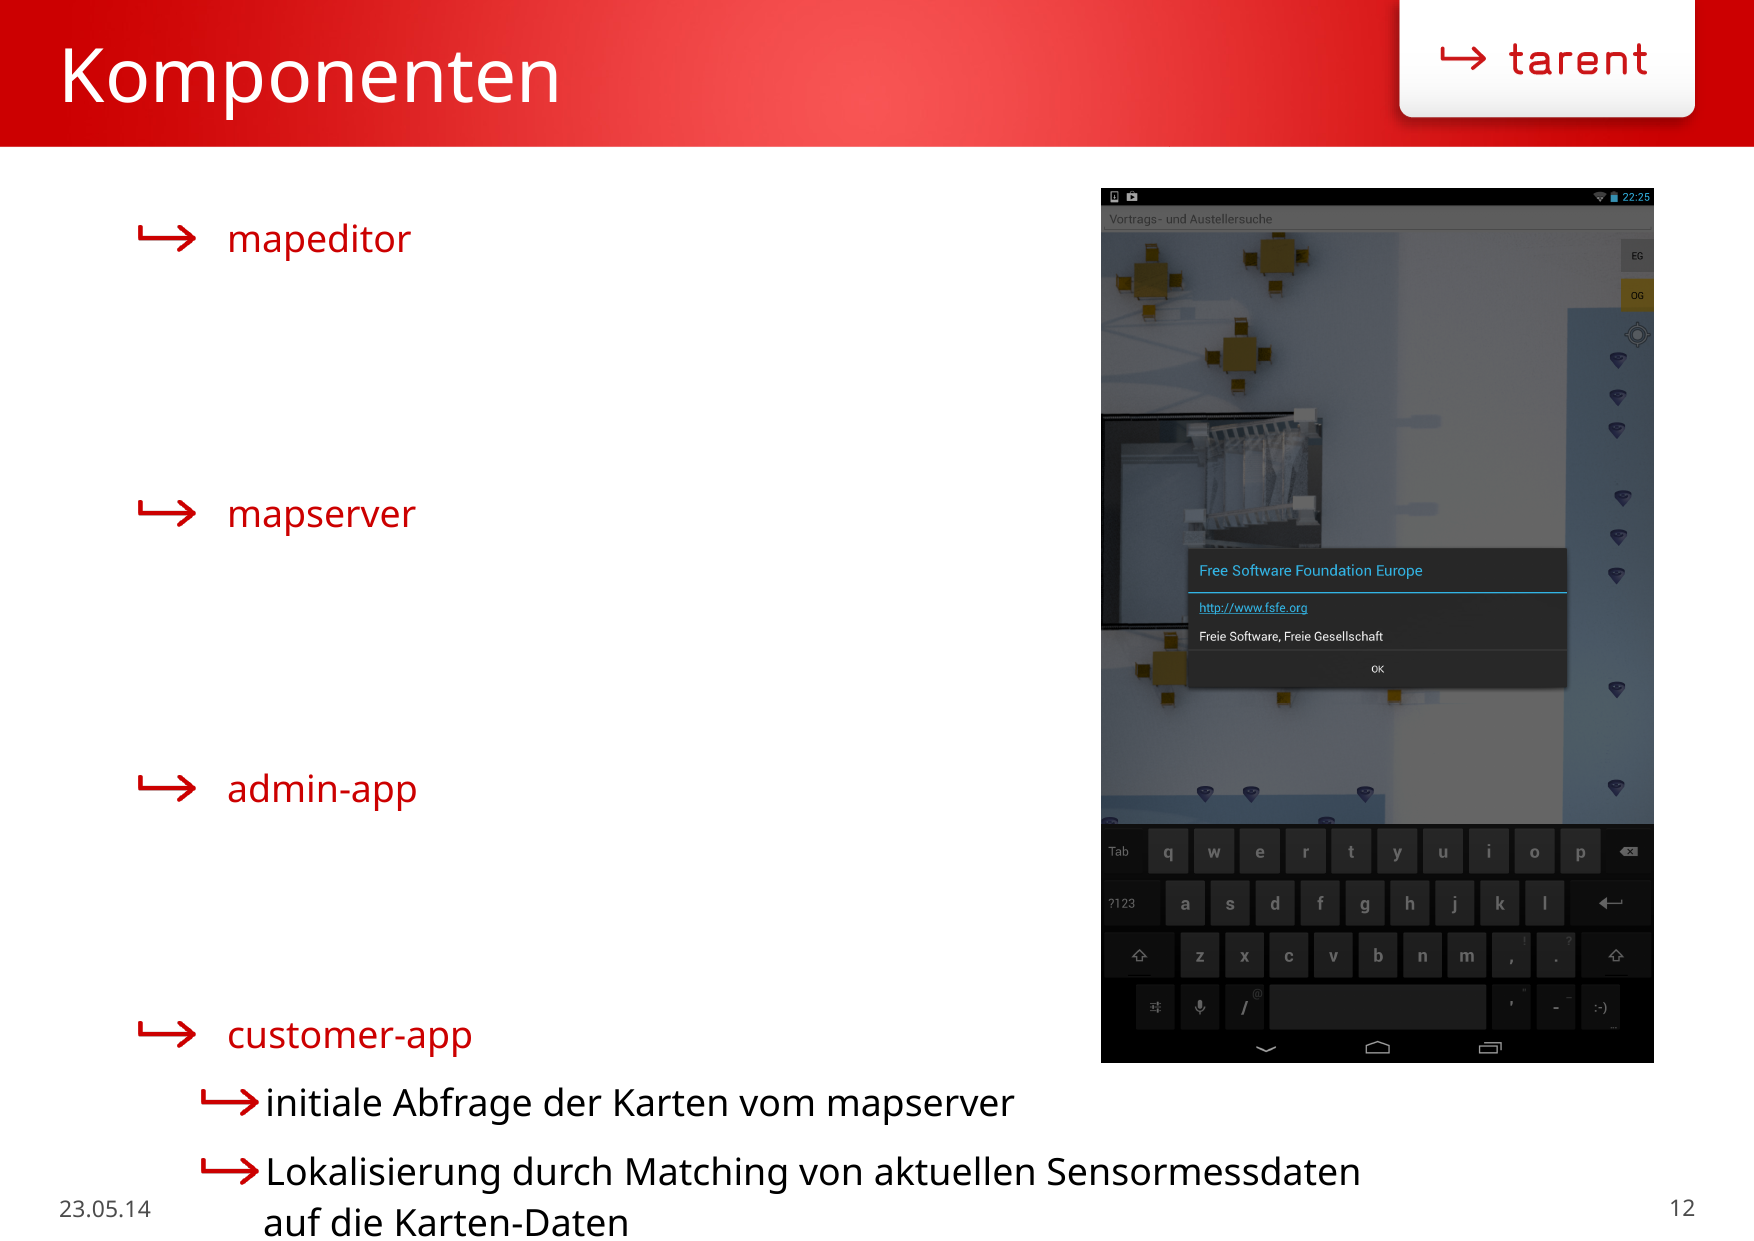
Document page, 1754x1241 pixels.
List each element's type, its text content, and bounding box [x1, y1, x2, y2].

picture [0, 0, 1754, 1240]
title Komponenten [59, 0, 1638, 177]
list mapeditor mapserver admin-app customer-app initiale Abfrage der Karten vom mapserver Lokalisierung durch Matching von aktuellen Sensormessdaten auf die Karten-Daten [87, 212, 1667, 1241]
